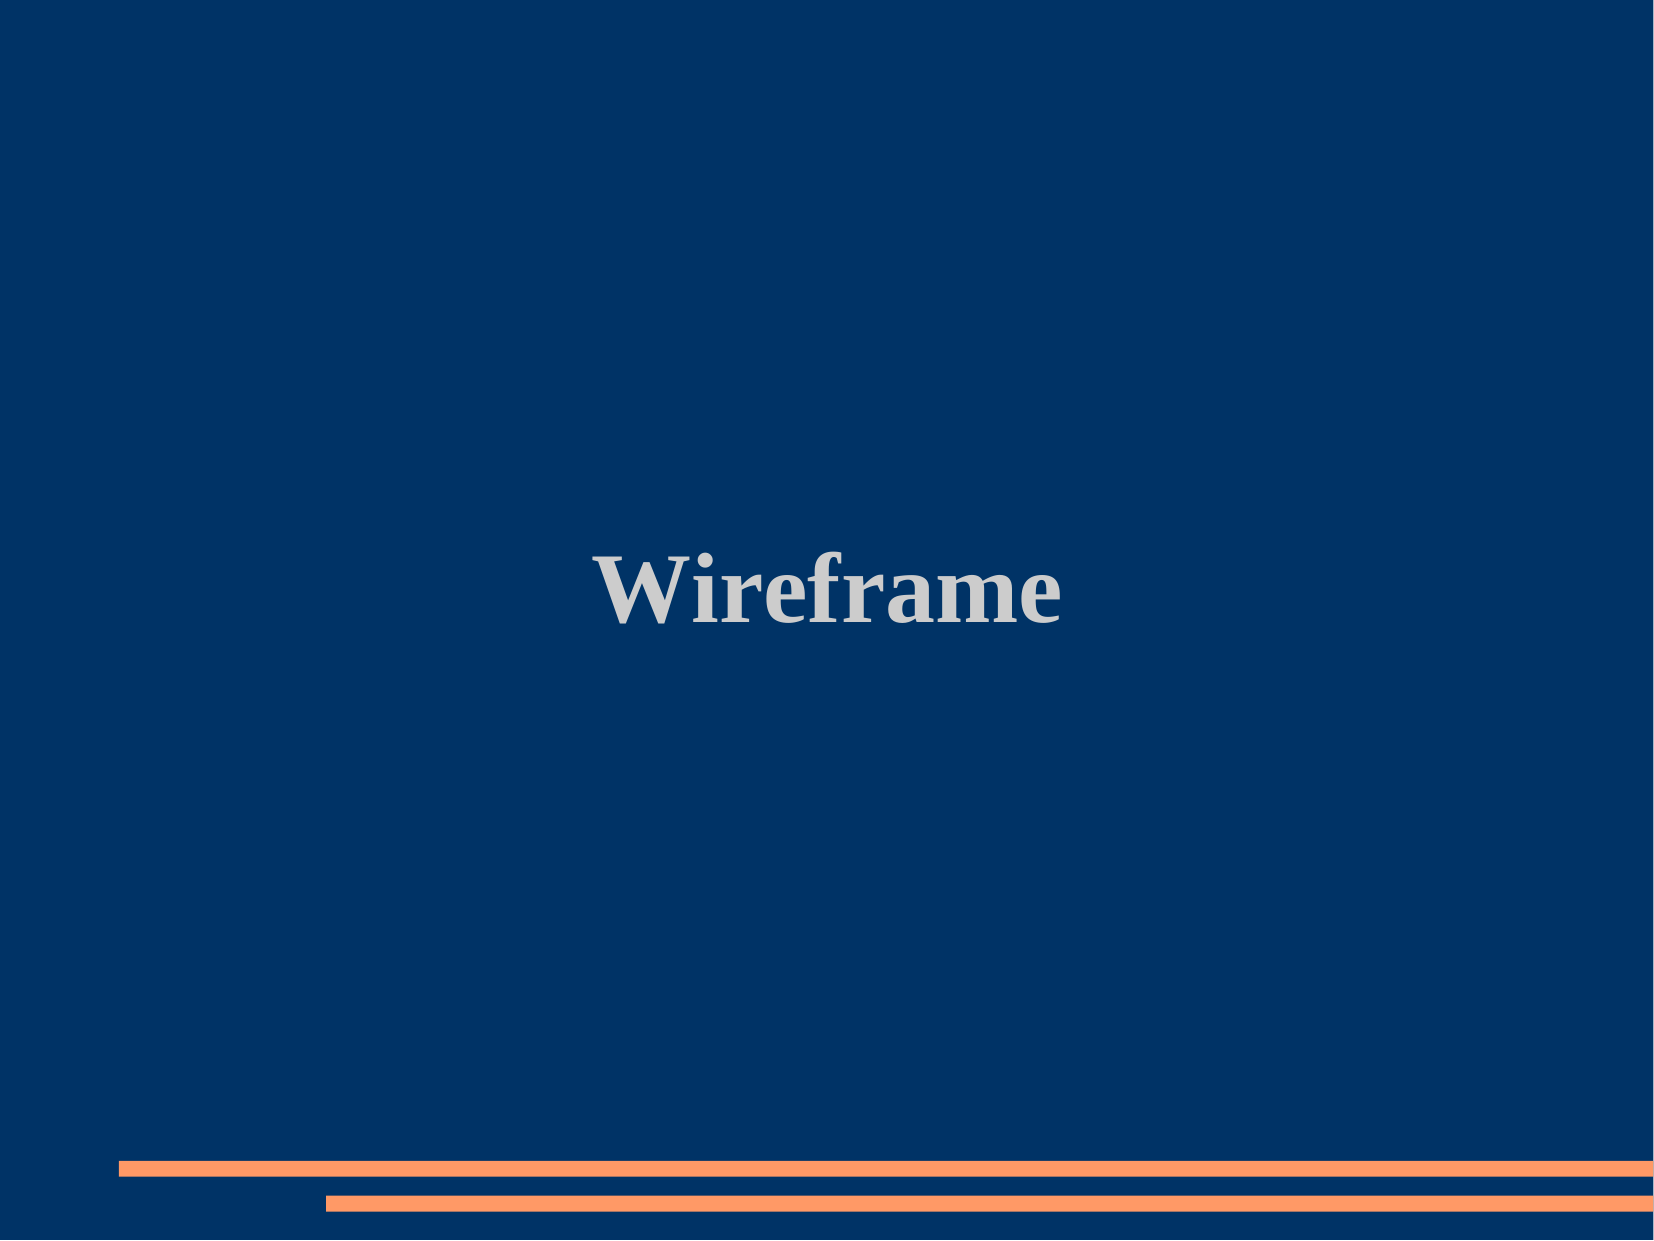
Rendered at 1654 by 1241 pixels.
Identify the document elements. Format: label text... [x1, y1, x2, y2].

subtitle Wireframe [121, 46, 1534, 1132]
